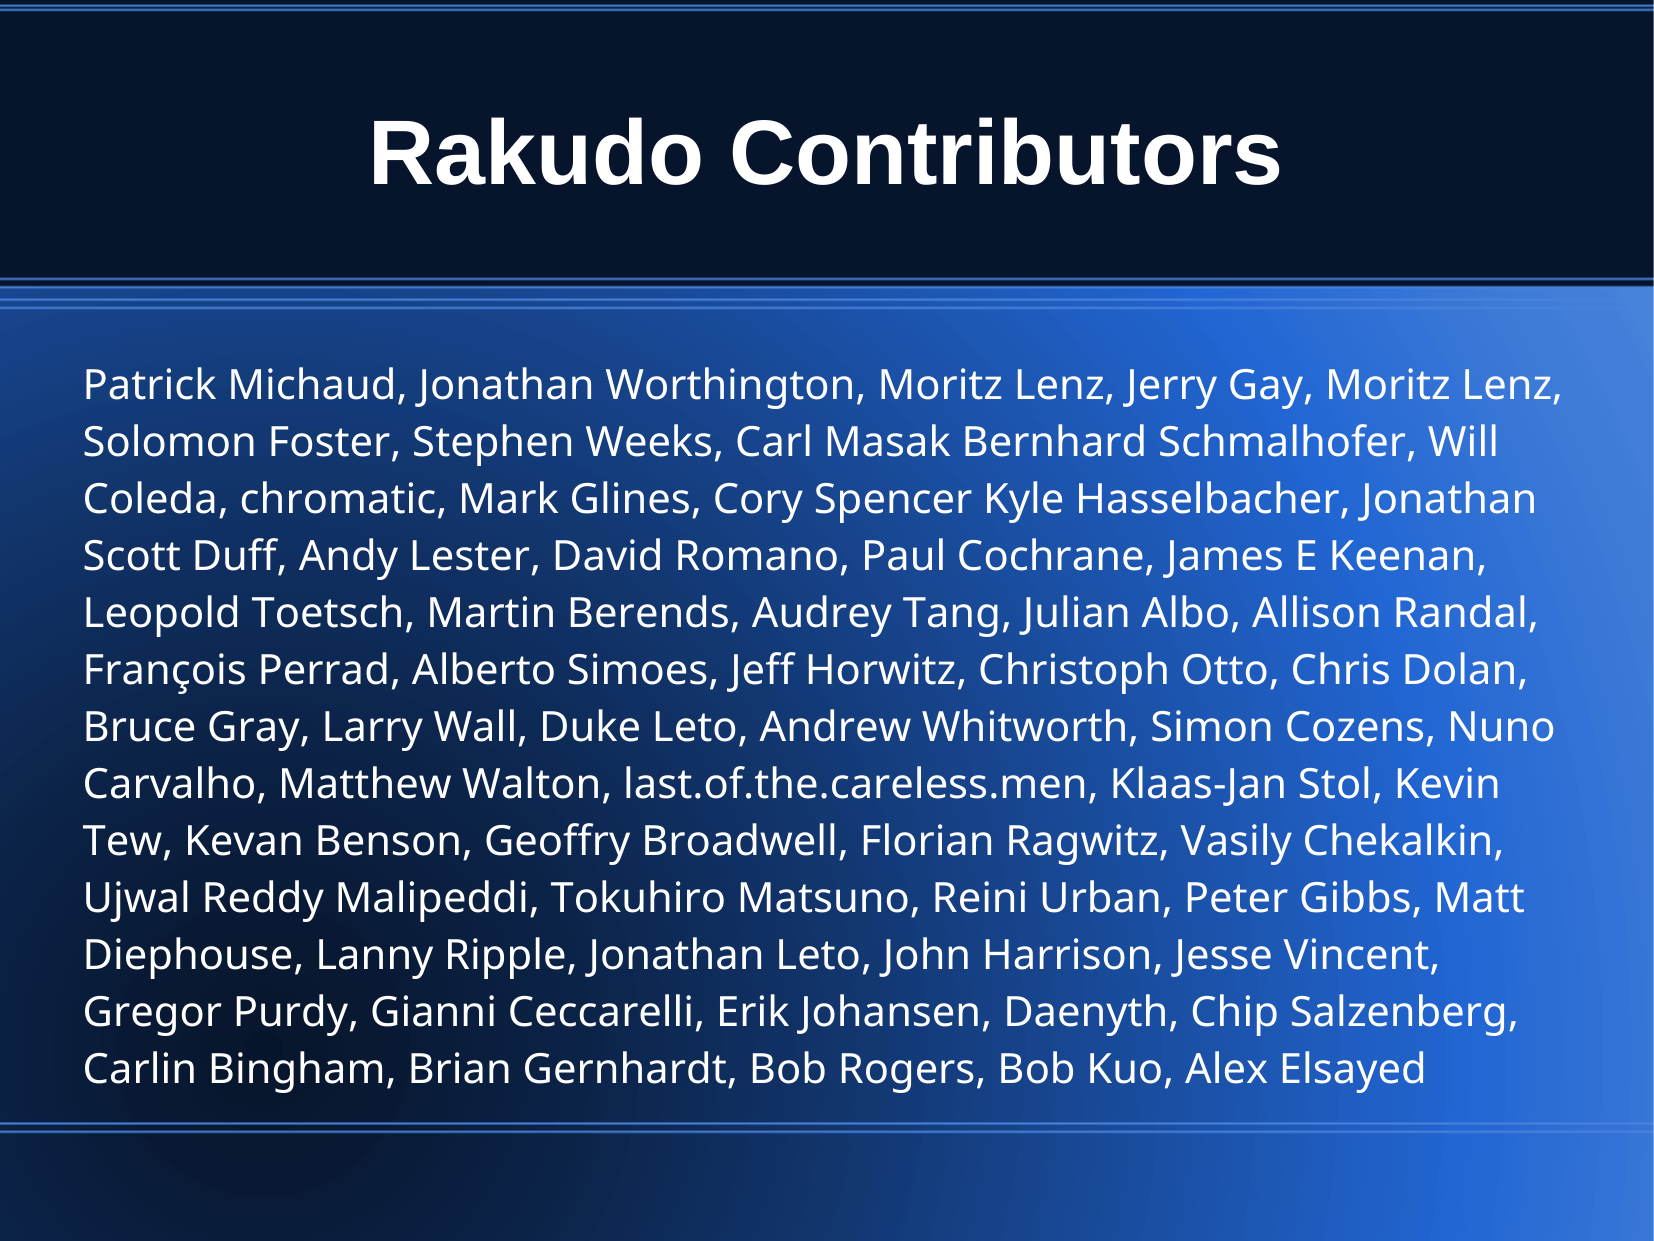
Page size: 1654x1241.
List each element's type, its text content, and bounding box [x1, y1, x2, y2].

title Rakudo Contributors [82, 49, 1571, 257]
list Patrick Michaud, Jonathan Worthington, Moritz Lenz, Jerry Gay, Moritz Lenz, Solomon Foster, Stephen Weeks, Carl Masak Bernhard Schmalhofer, Will Coleda, chromatic, Mark Glines, Cory Spencer Kyle Hasselbacher, Jonathan Scott Duff, Andy Lester, David Romano, Paul Cochrane, James E Keenan, Leopold Toetsch, Martin Berends, Audrey Tang, Julian Albo, Allison Randal, François Perrad, Alberto Simoes, Jeff Horwitz, Christoph Otto, Chris Dolan, Bruce Gray, Larry Wall, Duke Leto, Andrew Whitworth, Simon Cozens, Nuno Carvalho, Matthew Walton, last.of.the.careless.men, Klaas-Jan Stol, Kevin Tew, Kevan Benson, Geoffry Broadwell, Florian Ragwitz, Vasily Chekalkin, Ujwal Reddy Malipeddi, Tokuhiro Matsuno, Reini Urban, Peter Gibbs, Matt Diephouse, Lanny Ripple, Jonathan Leto, John Harrison, Jesse Vincent, Gregor Purdy, Gianni Ceccarelli, Erik Johansen, Daenyth, Chip Salzenberg, Carlin Bingham, Brian Gernhardt, Bob Rogers, Bob Kuo, Alex Elsayed [82, 355, 1571, 1174]
picture [0, 0, 1654, 1241]
